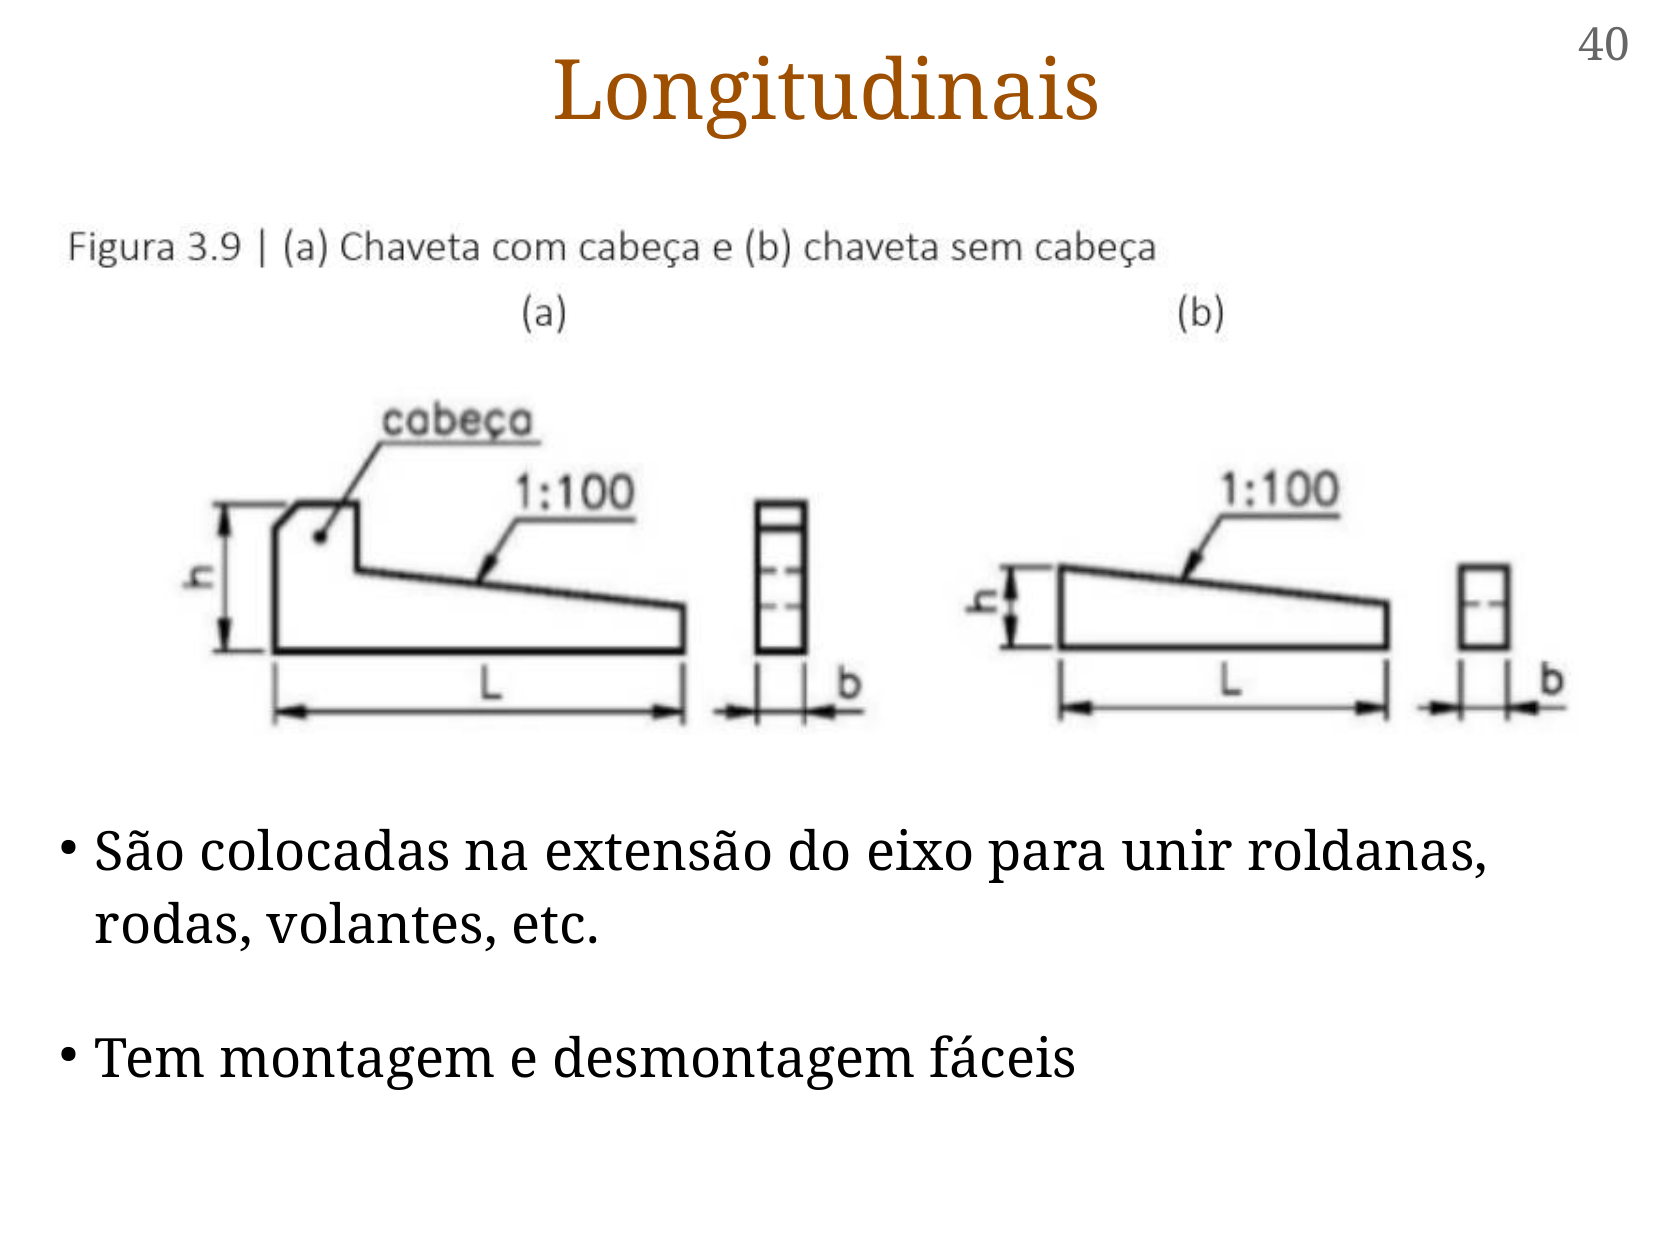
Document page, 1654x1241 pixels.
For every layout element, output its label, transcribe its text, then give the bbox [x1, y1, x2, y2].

title Longitudinais [59, 29, 1595, 148]
picture [59, 223, 1579, 735]
list São colocadas na extensão do eixo para unir roldanas, rodas, volantes, etc. Tem montagem e desmontagem fáceis [59, 812, 1595, 1211]
